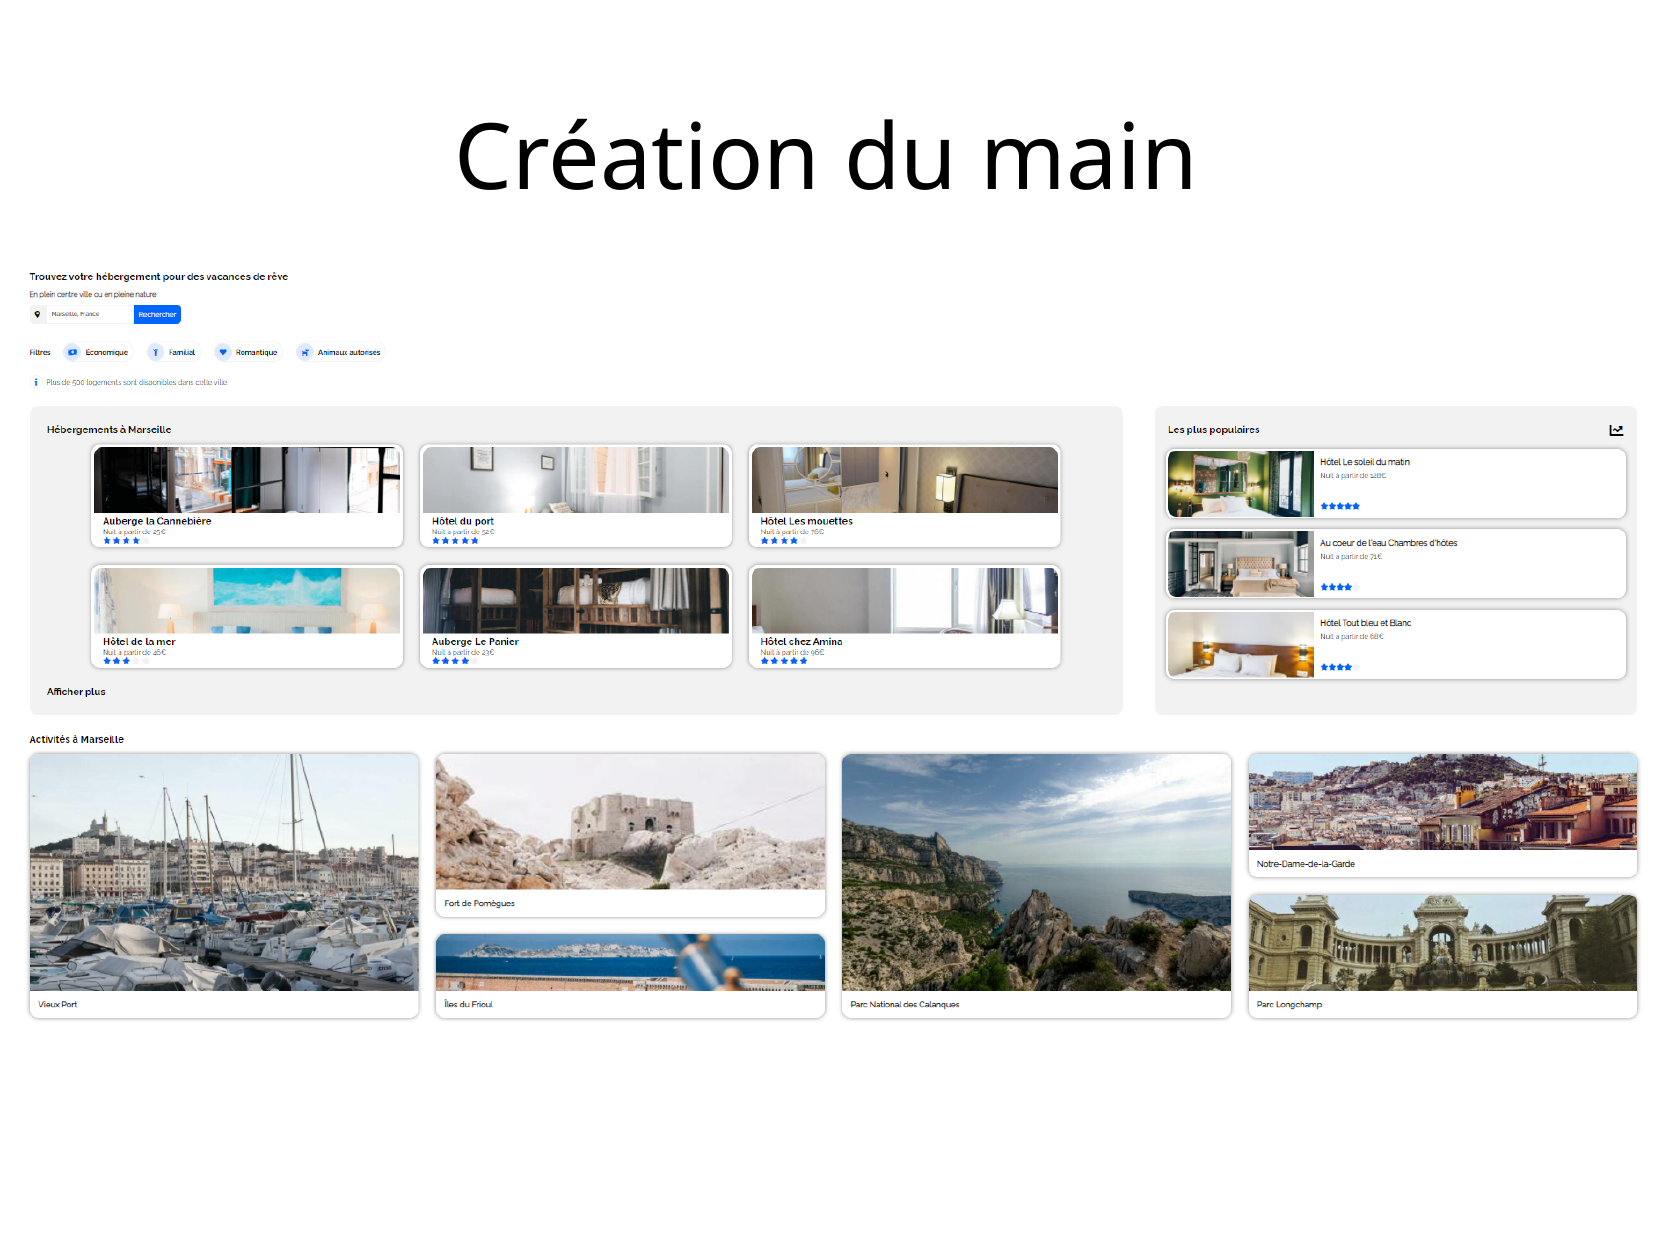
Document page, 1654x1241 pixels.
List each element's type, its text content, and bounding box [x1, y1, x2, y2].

picture [0, 269, 1651, 1028]
title Création du main [82, 49, 1571, 257]
